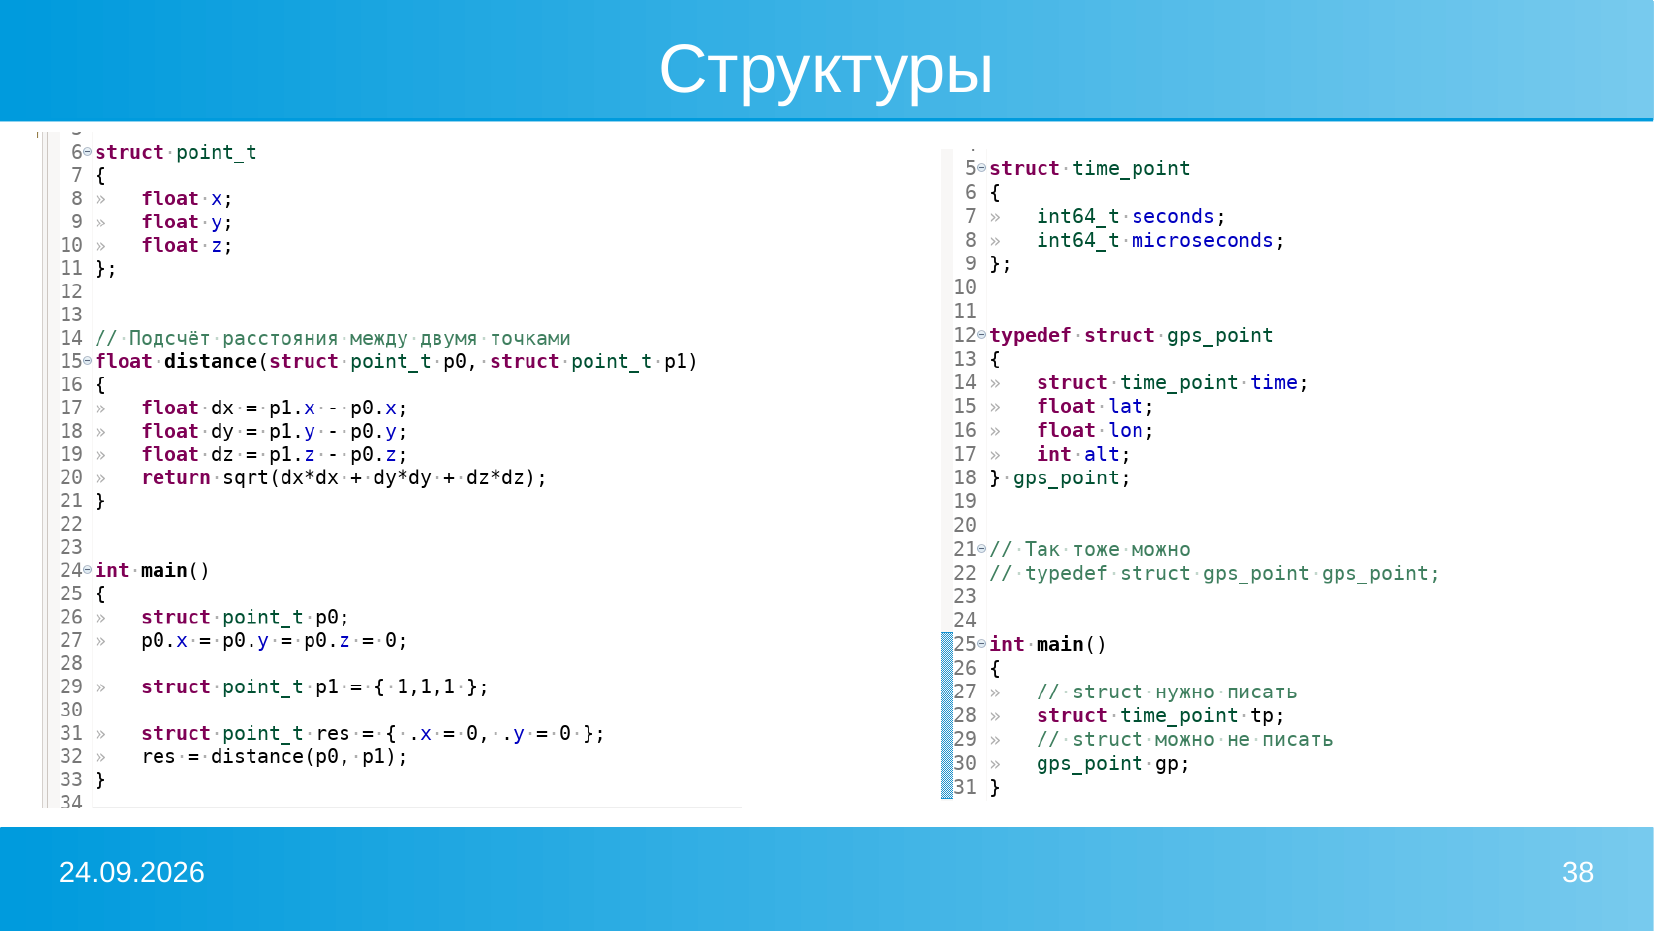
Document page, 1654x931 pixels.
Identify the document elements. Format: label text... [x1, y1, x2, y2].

picture [37, 132, 742, 808]
picture [941, 149, 1538, 801]
title Структуры [59, 29, 1595, 108]
